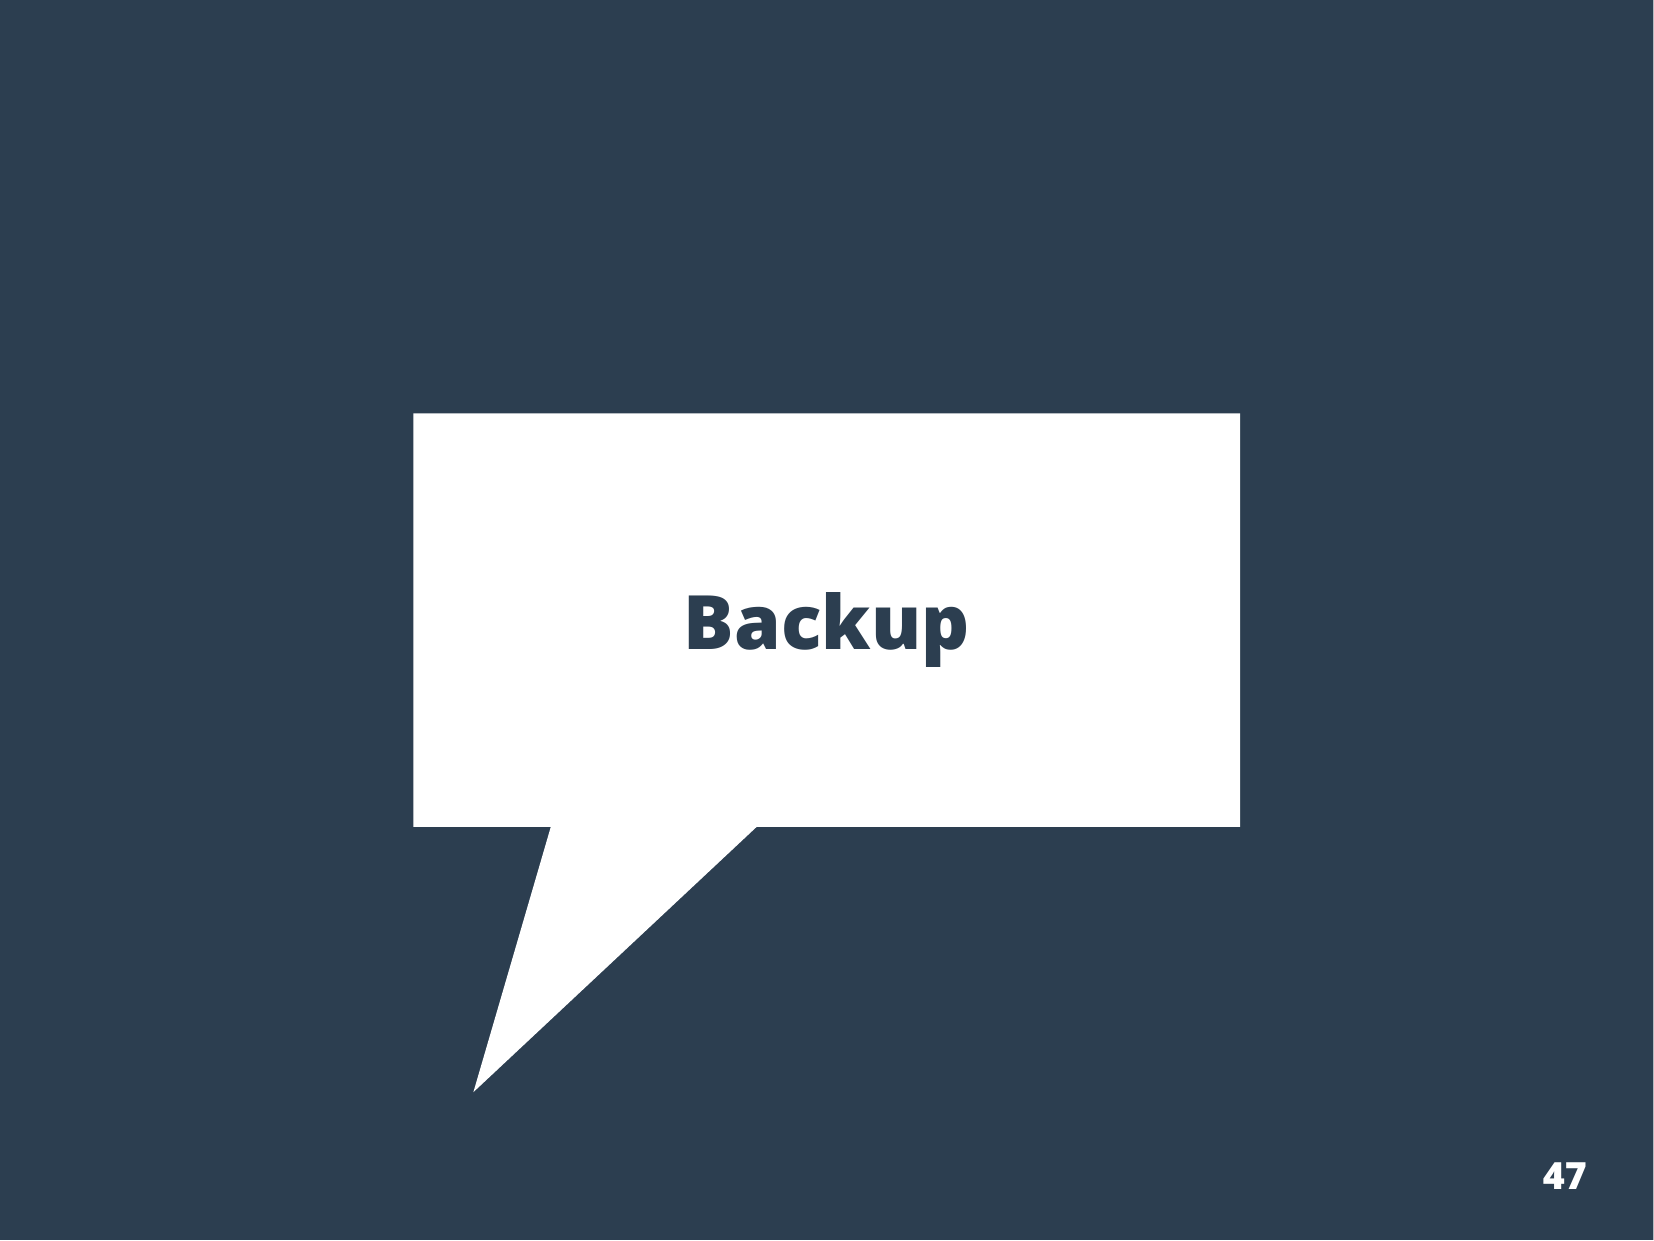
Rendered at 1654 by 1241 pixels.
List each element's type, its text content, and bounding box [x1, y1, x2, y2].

title Backup [442, 442, 1211, 798]
